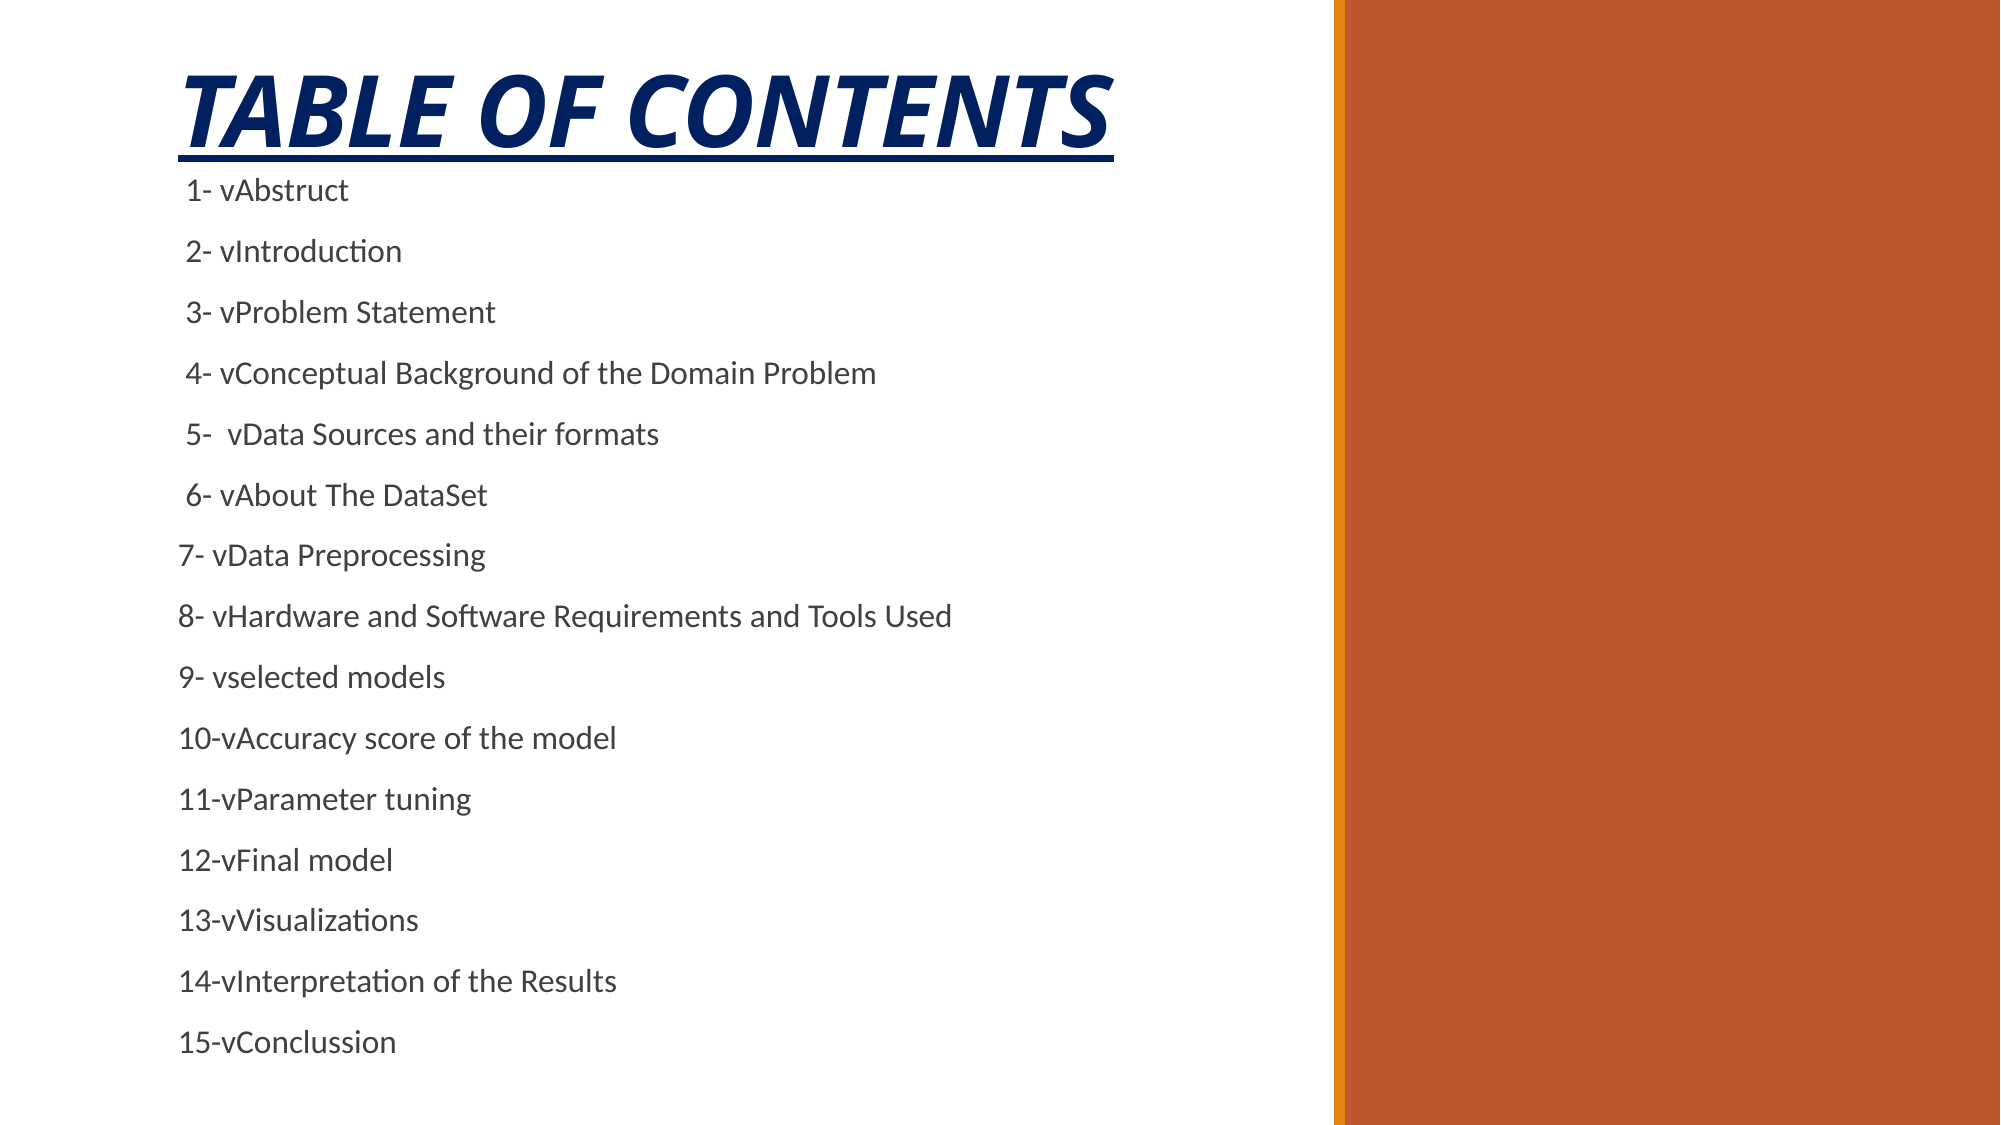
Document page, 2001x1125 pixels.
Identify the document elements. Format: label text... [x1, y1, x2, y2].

title TABLE OF CONTENTS [162, 47, 1271, 176]
list 1- vAbstruct 2- vIntroduction 3- vProblem Statement 4- vConceptual Background of the Domain Problem 5- vData Sources and their formats 6- vAbout The DataSet 7- vData Preprocessing 8- vHardware and Software Requirements and Tools Used 9- vselected models 10-vAccuracy score of the model 11-vParameter tuning 12-vFinal model 13-vVisualizations 14-vInterpretation of the Results 15-vConclussion [162, 165, 1260, 1116]
text_box [0, 0, 2000, 1125]
